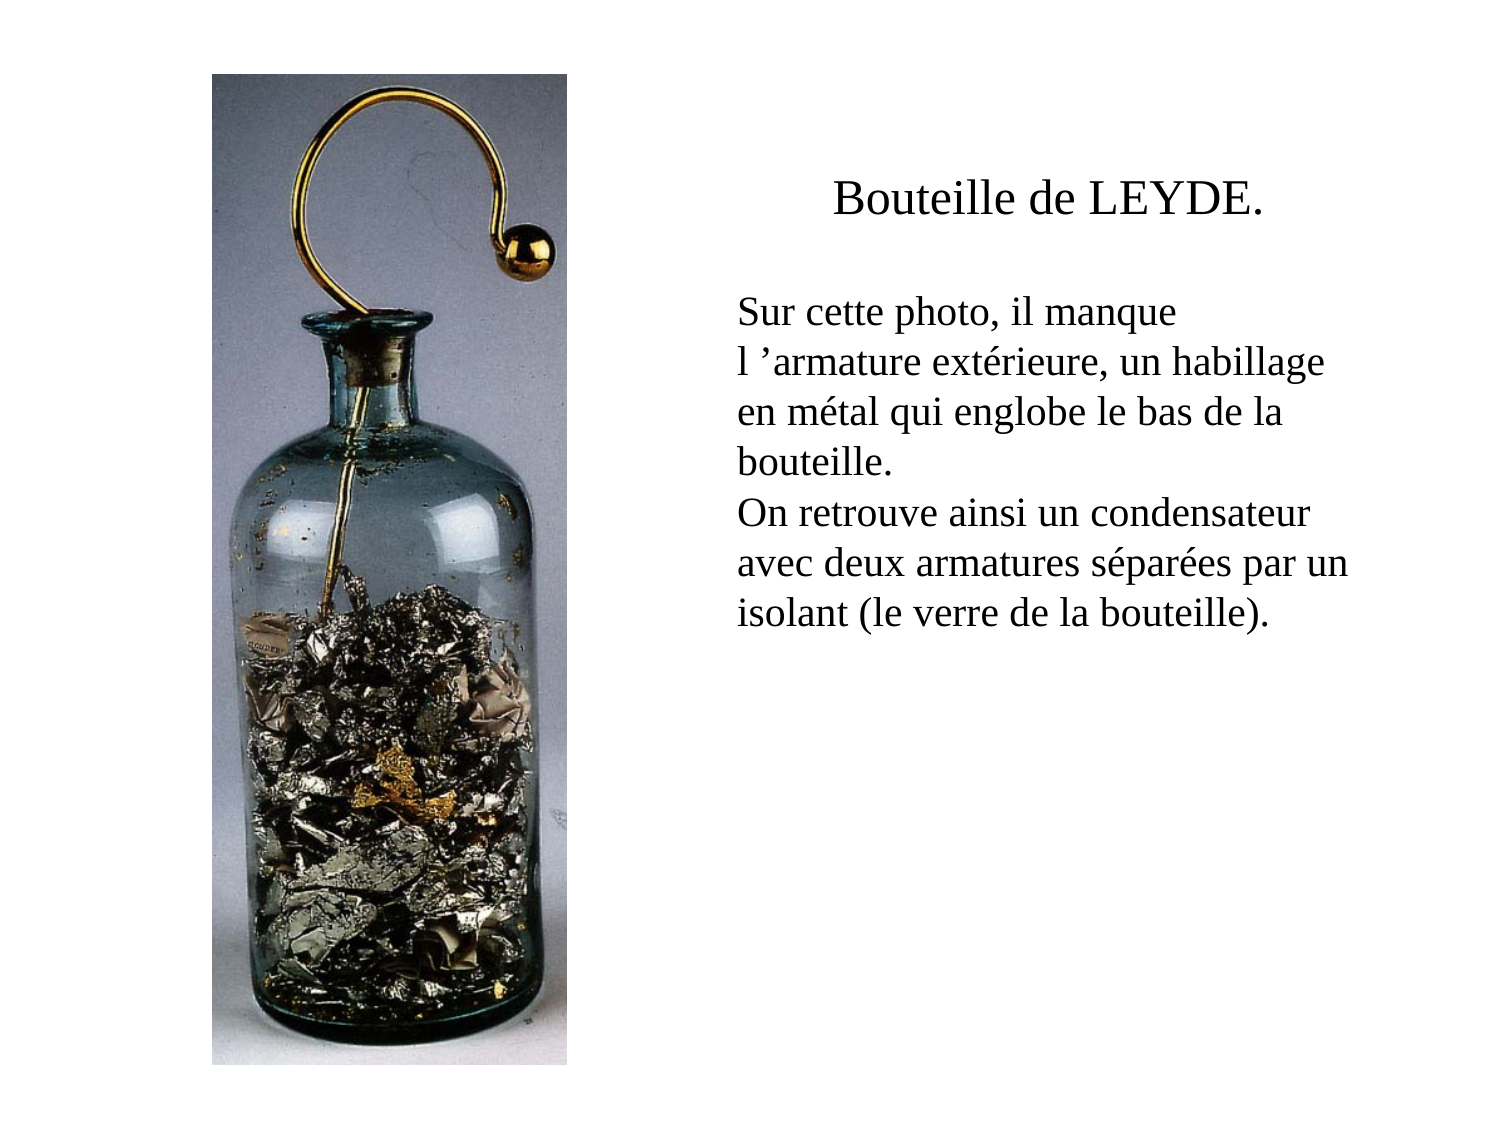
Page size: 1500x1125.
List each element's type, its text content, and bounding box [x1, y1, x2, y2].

picture [212, 74, 567, 1065]
text_box Bouteille de LEYDE. Sur cette photo, il manque l ’armature extérieure, un habillage en métal qui englobe le bas de la bouteille. On retrouve ainsi un condensateur avec deux armatures séparées par un isolant (le verre de la bouteille). [722, 156, 1375, 642]
